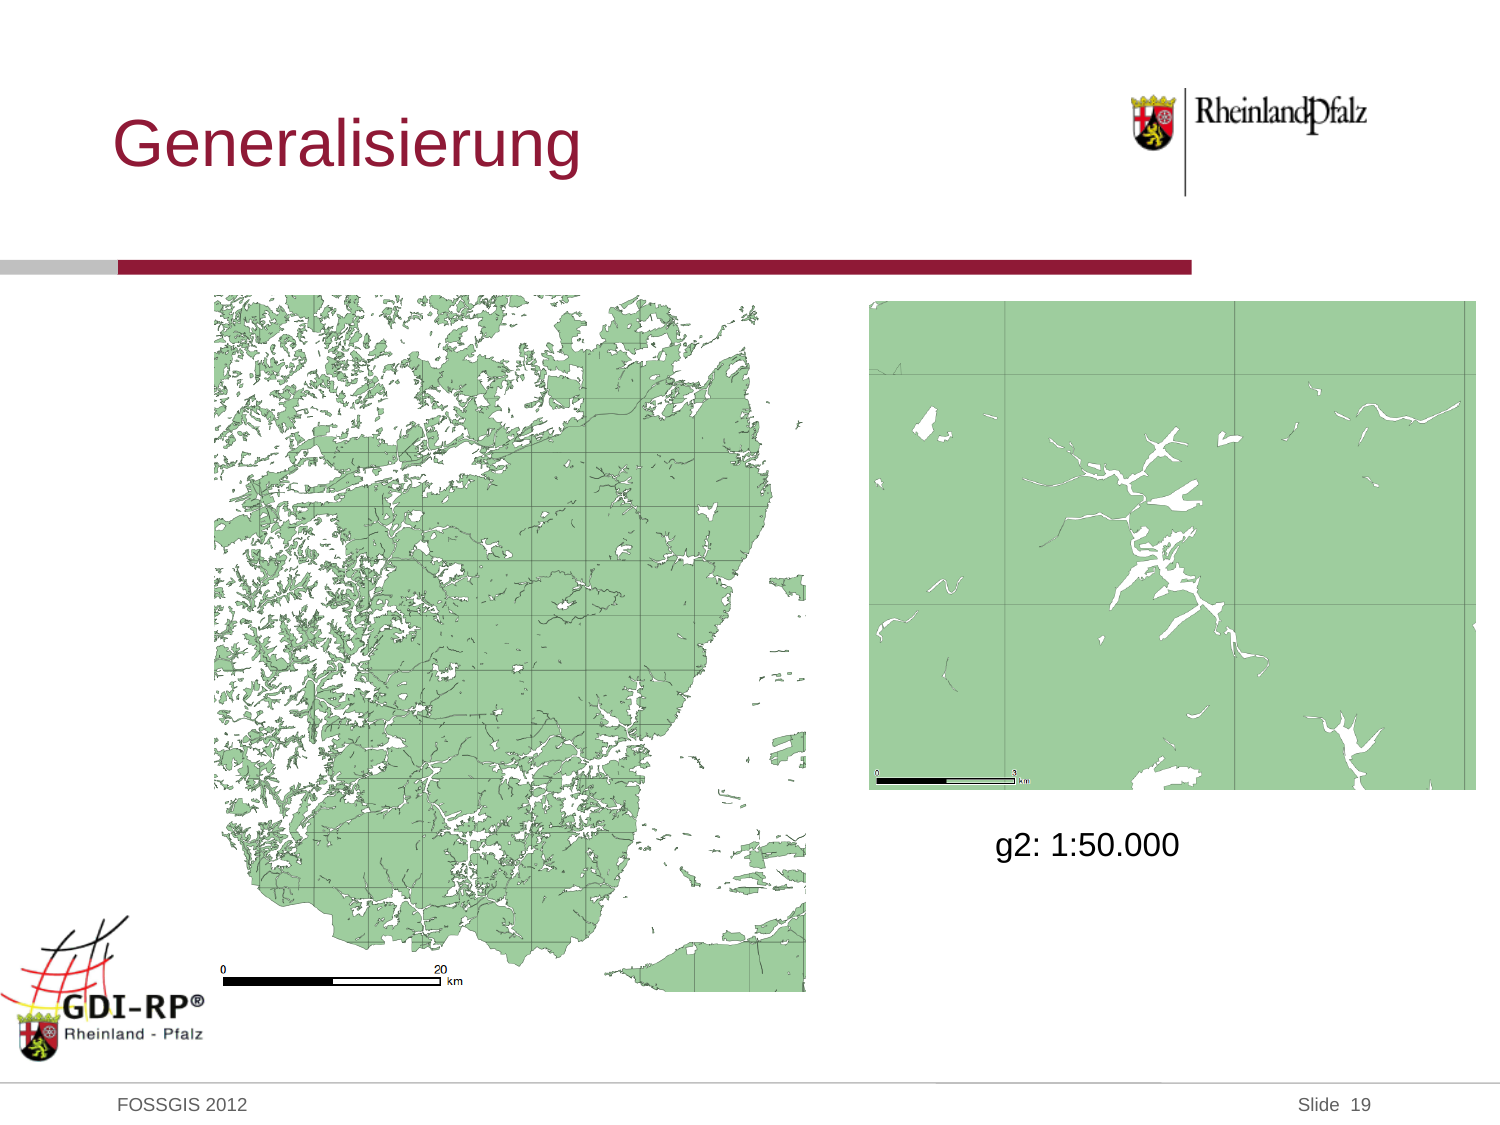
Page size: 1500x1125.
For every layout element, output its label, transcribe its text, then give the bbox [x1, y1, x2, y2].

picture [1131, 88, 1447, 198]
picture [214, 295, 806, 992]
picture [869, 301, 1476, 790]
text_box g2: 1:50.000 [980, 815, 1401, 871]
title Generalisierung [112, 63, 1071, 224]
picture [0, 915, 207, 1063]
